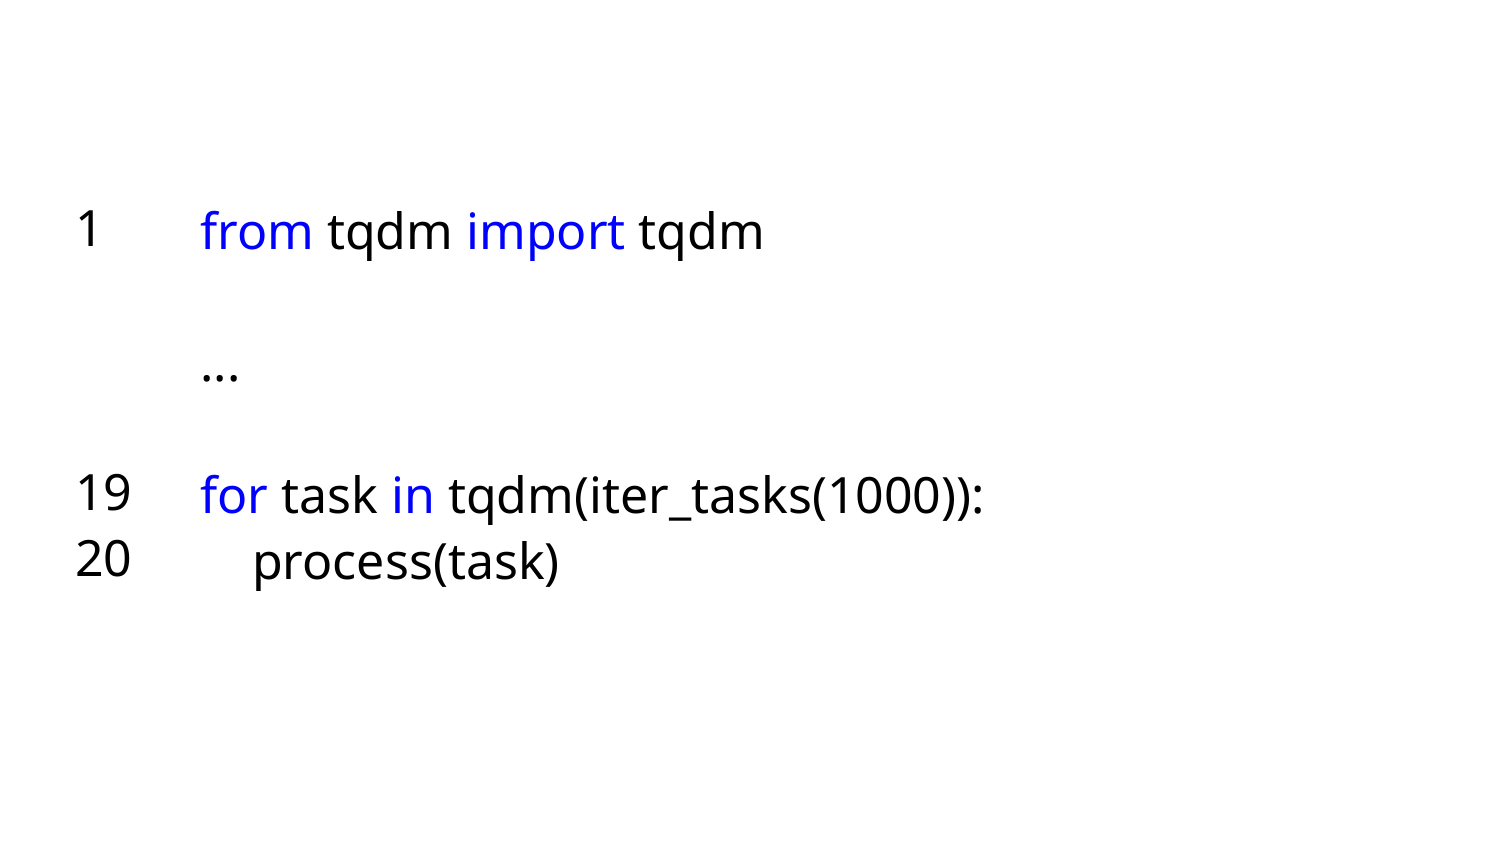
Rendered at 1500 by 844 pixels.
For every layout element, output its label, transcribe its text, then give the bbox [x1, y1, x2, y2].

text_box 1 19 20 [60, 44, 160, 799]
title from tqdm import tqdm ... for task in tqdm(iter_tasks(1000)): process(task) [185, 44, 1469, 799]
